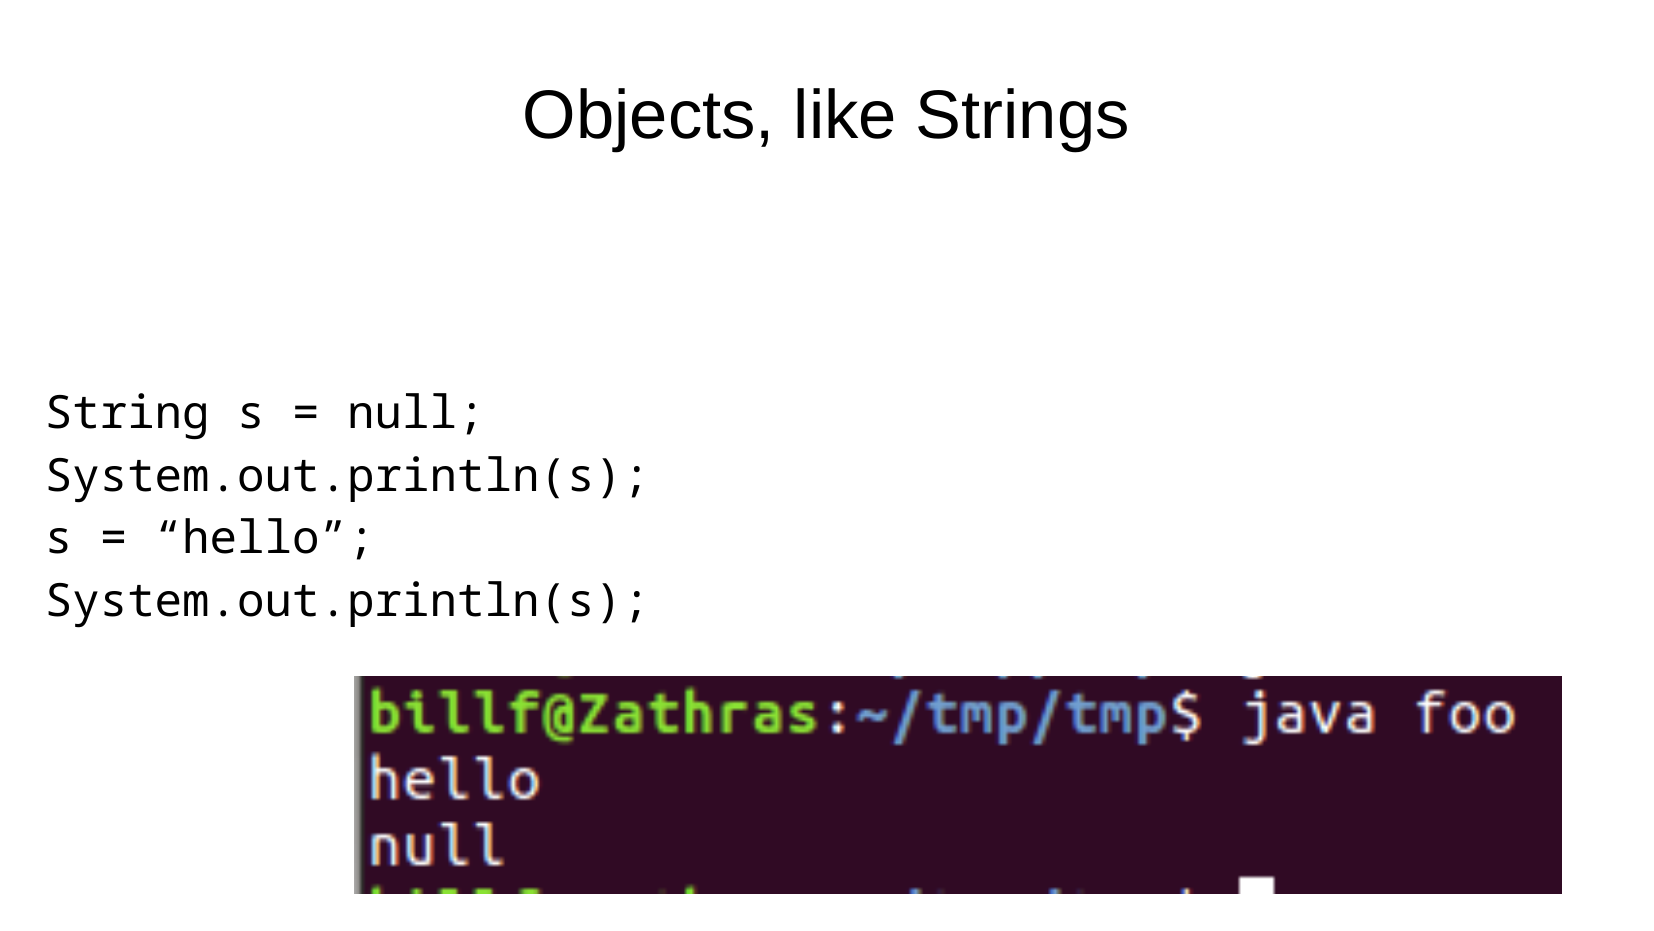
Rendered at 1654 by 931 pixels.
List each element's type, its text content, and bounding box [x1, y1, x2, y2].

title Objects, like Strings [82, 37, 1571, 193]
picture [354, 676, 1562, 894]
text_box String s = null; System.out.println(s); s = “hello”; System.out.println(s); [30, 372, 1606, 695]
